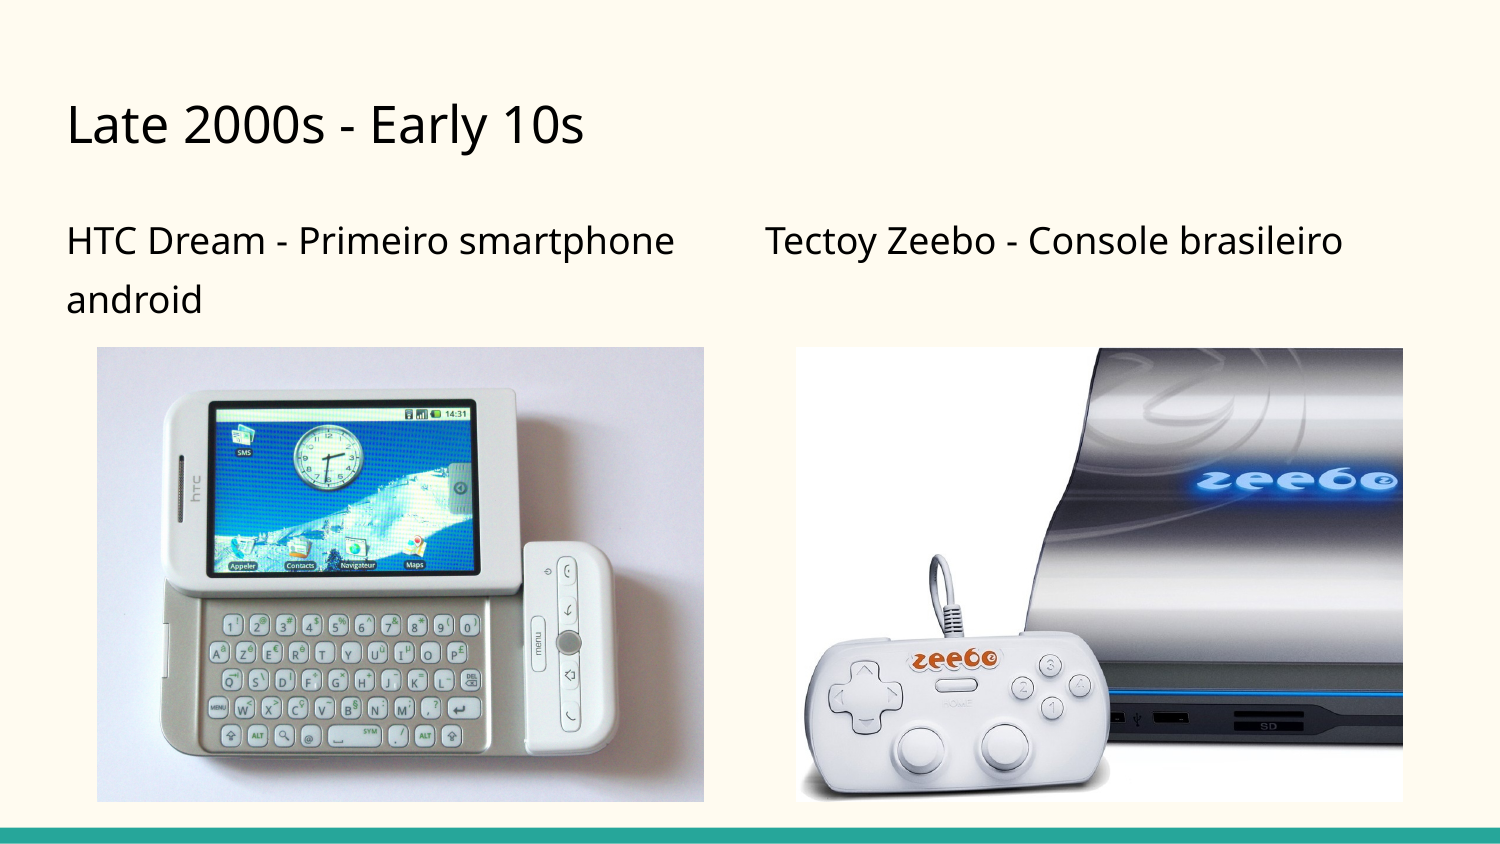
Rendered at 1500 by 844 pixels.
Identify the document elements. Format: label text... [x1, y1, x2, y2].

picture [97, 347, 704, 802]
title Late 2000s - Early 10s [51, 72, 1449, 174]
list HTC Dream - Primeiro smartphone android [51, 192, 750, 750]
picture [796, 347, 1403, 802]
list Tectoy Zeebo - Console brasileiro [750, 192, 1449, 750]
